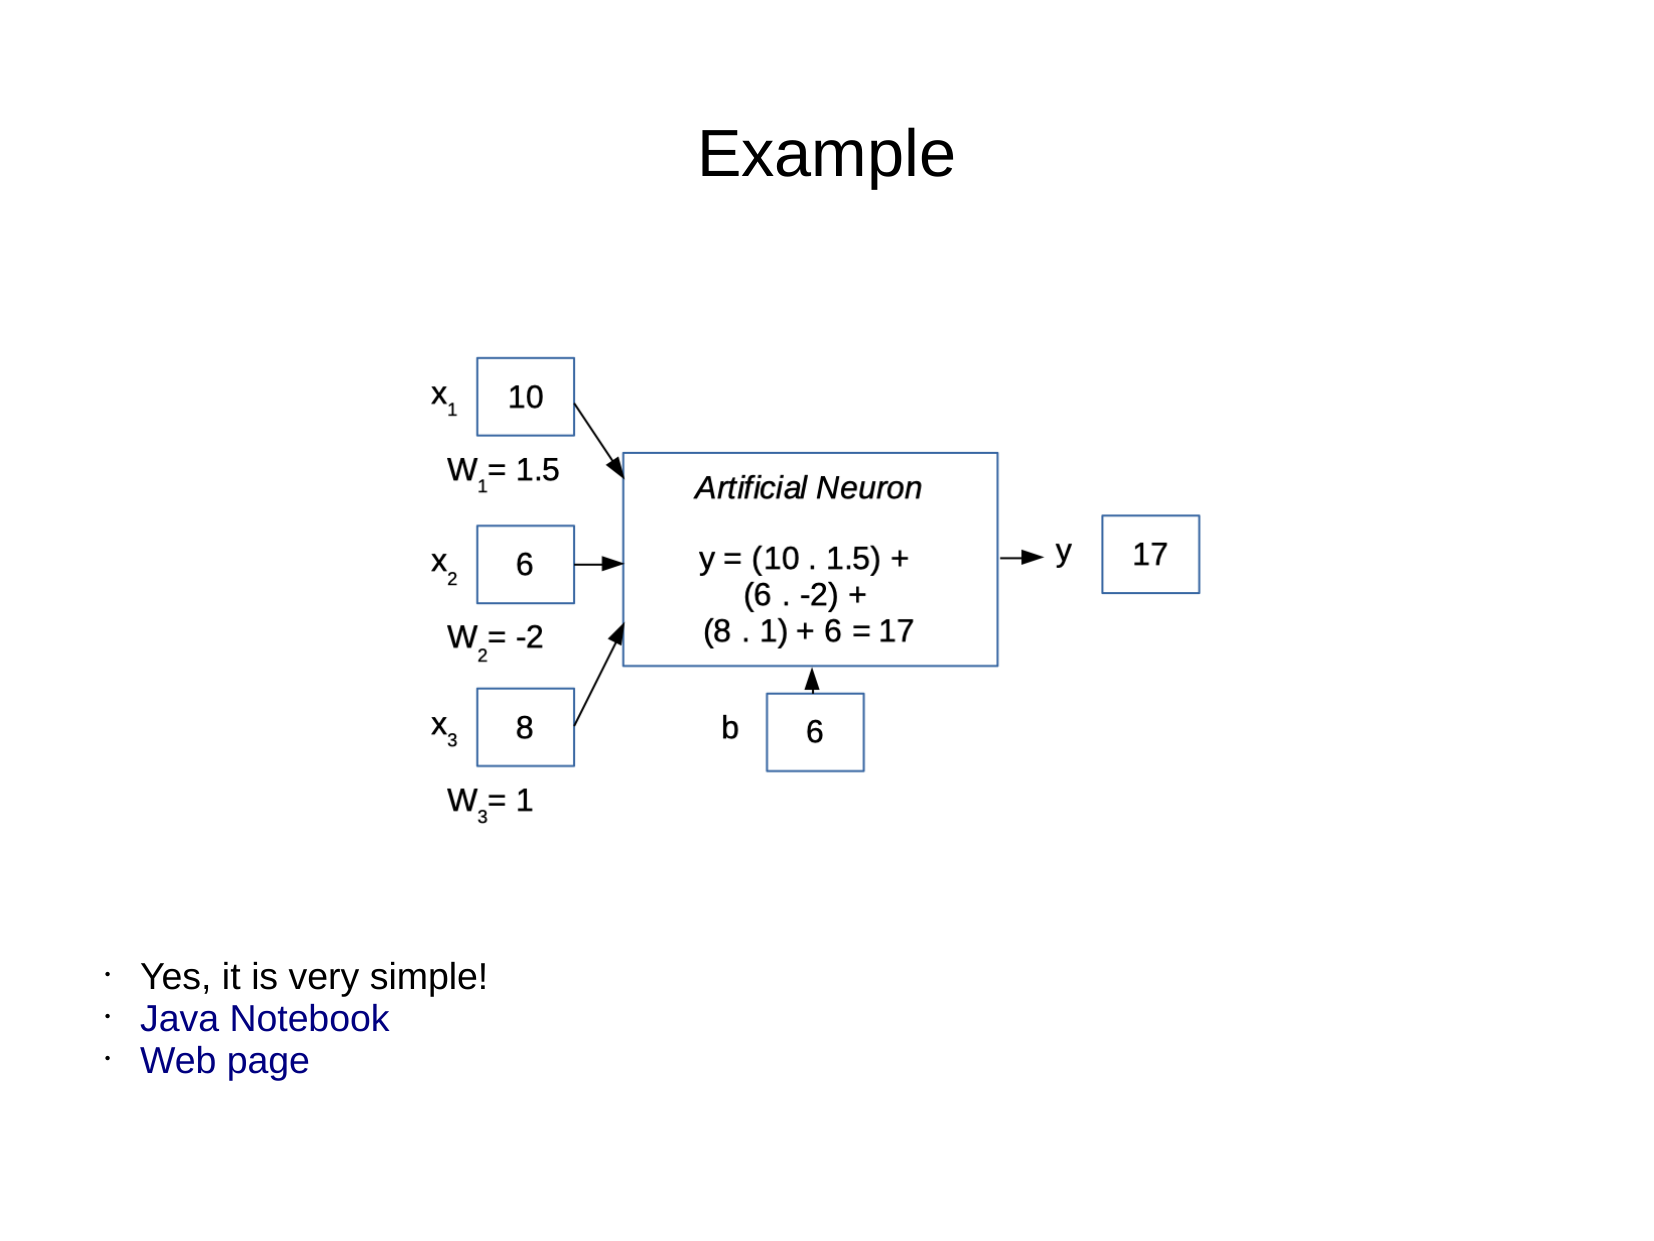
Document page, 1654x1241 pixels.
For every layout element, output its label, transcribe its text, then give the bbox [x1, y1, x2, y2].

text_box Yes, it is very simple! Java Notebook Web page [90, 948, 1576, 1213]
title Example [82, 49, 1571, 257]
picture [417, 333, 1231, 843]
